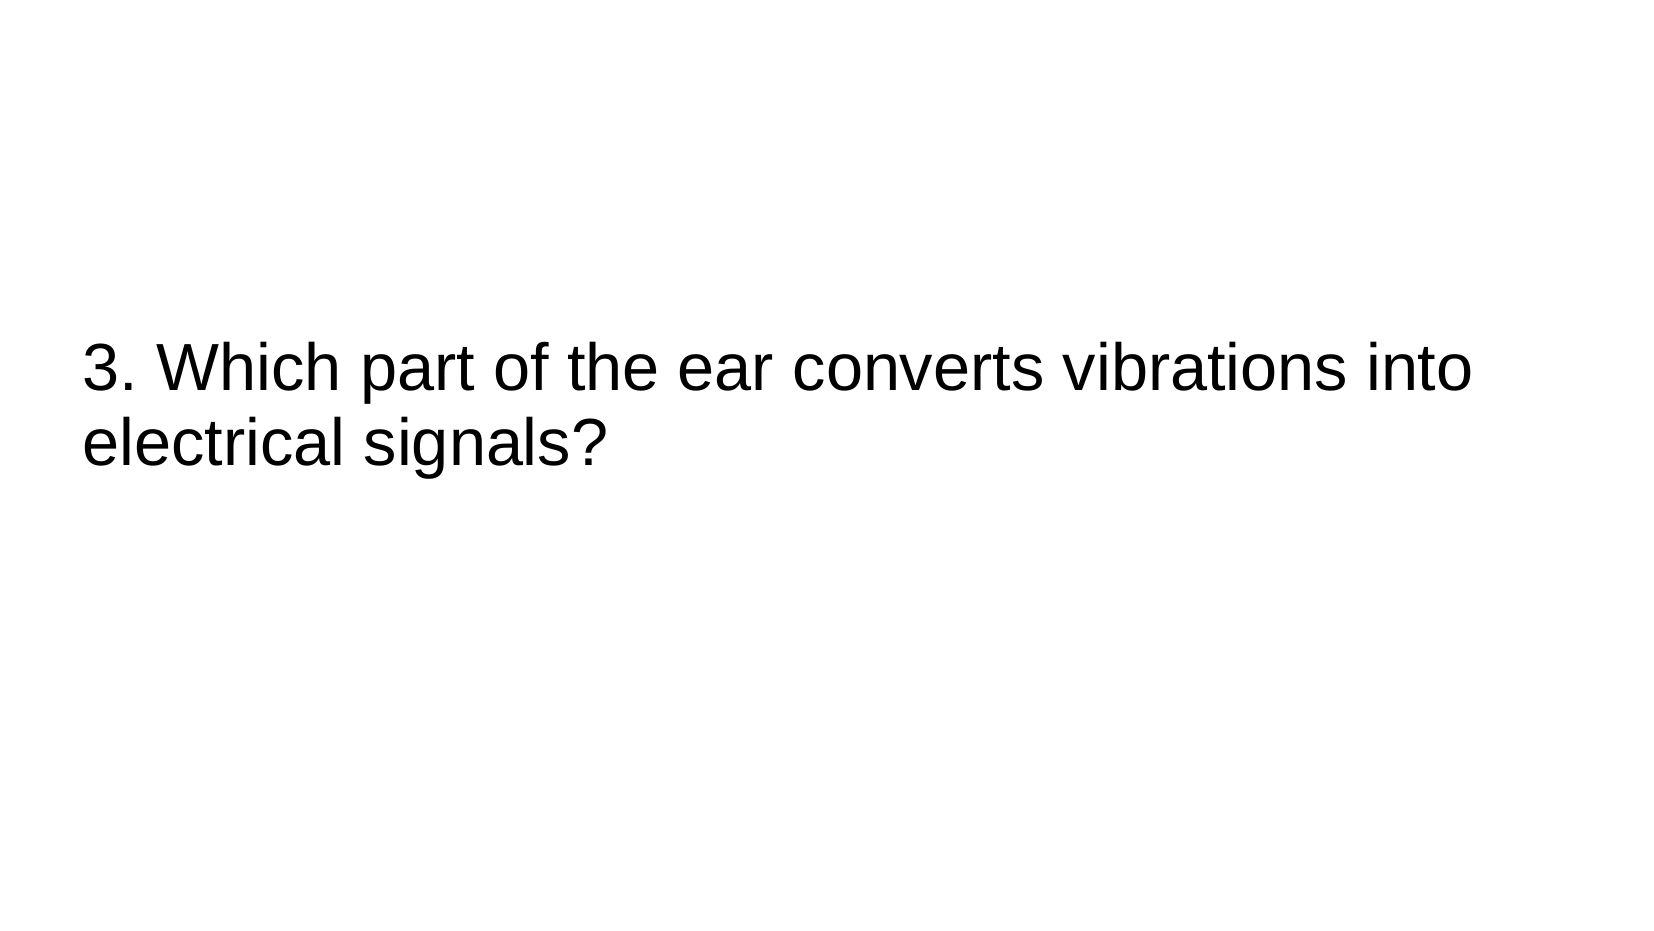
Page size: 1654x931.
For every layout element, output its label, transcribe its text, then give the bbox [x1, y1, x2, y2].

list 3. Which part of the ear converts vibrations into electrical signals? [82, 330, 1571, 526]
